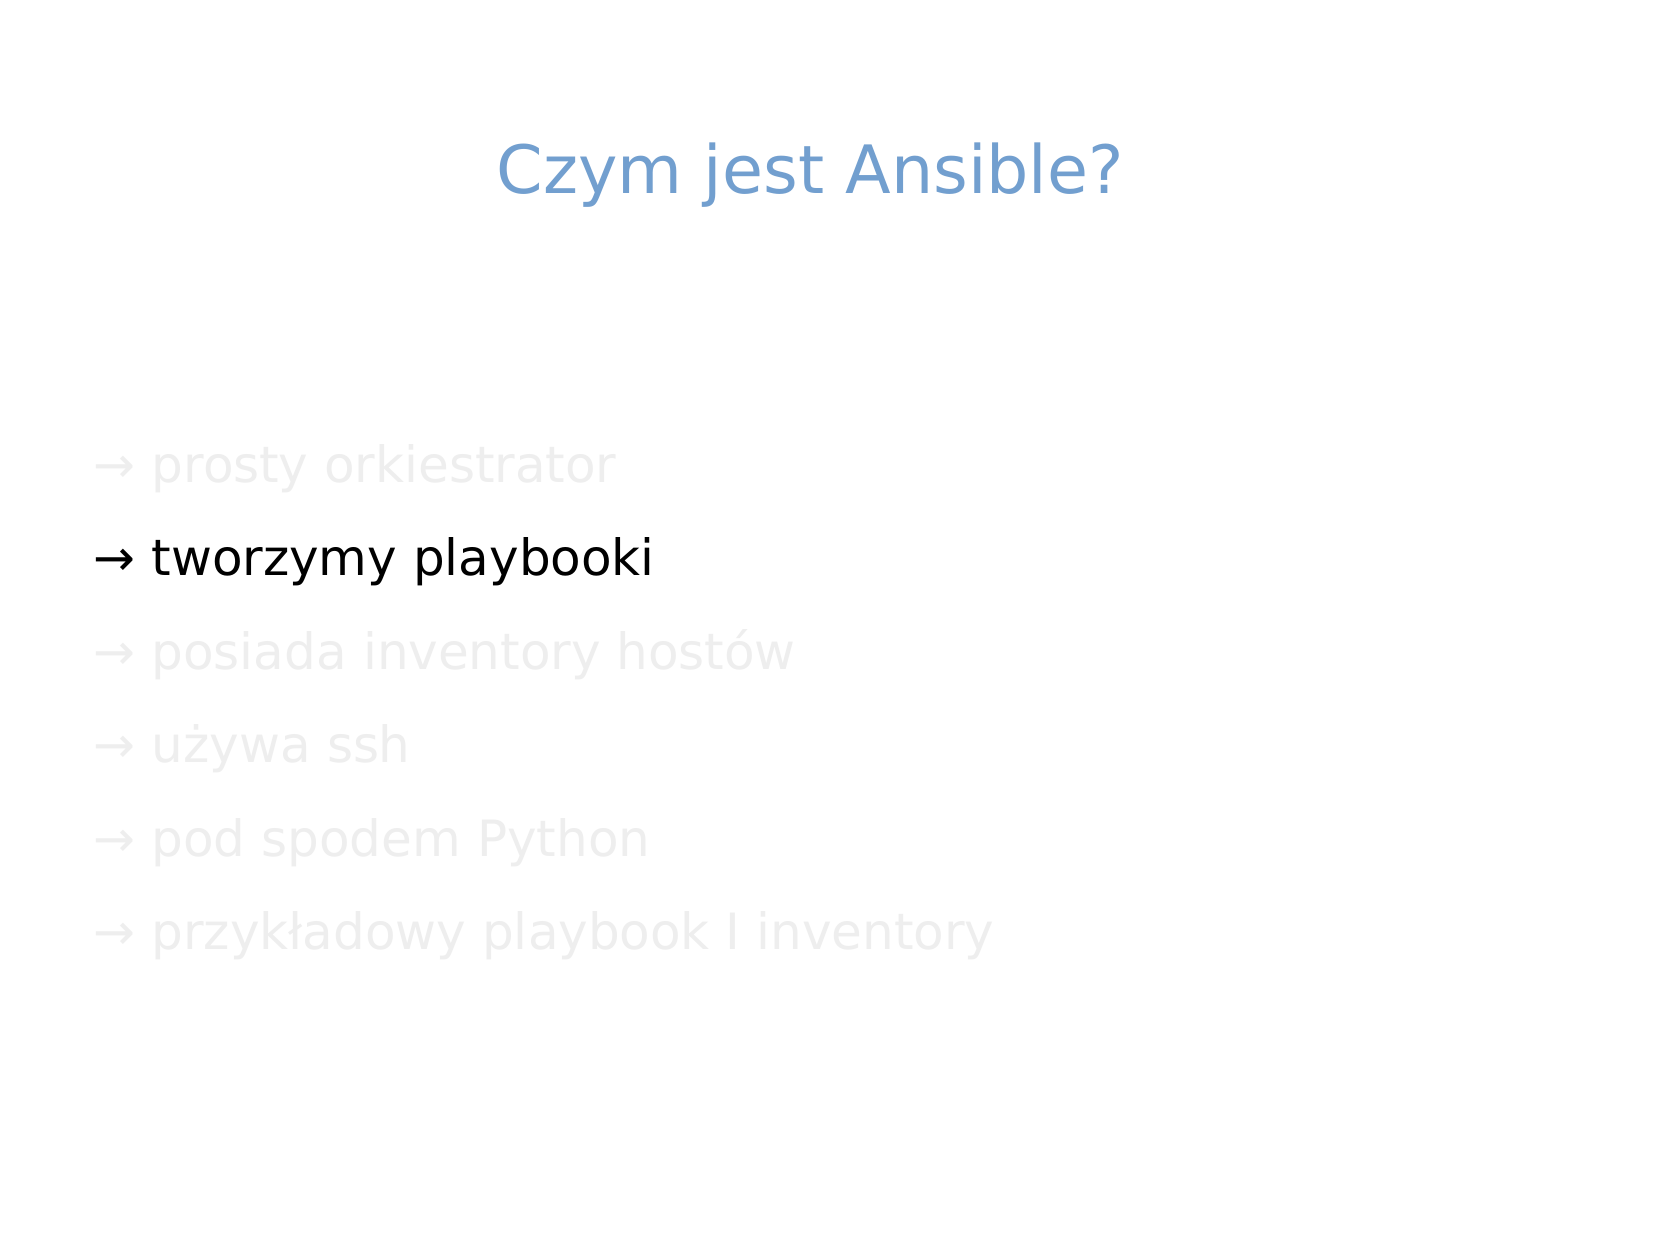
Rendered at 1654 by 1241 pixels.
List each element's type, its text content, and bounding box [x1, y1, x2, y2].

text_box Czym jest Ansible? [482, 123, 1183, 217]
text_box → prosty orkiestrator → tworzymy playbooki → posiada inventory hostów → używa ssh → pod spodem Python → przykładowy playbook I inventory [79, 399, 1575, 1033]
